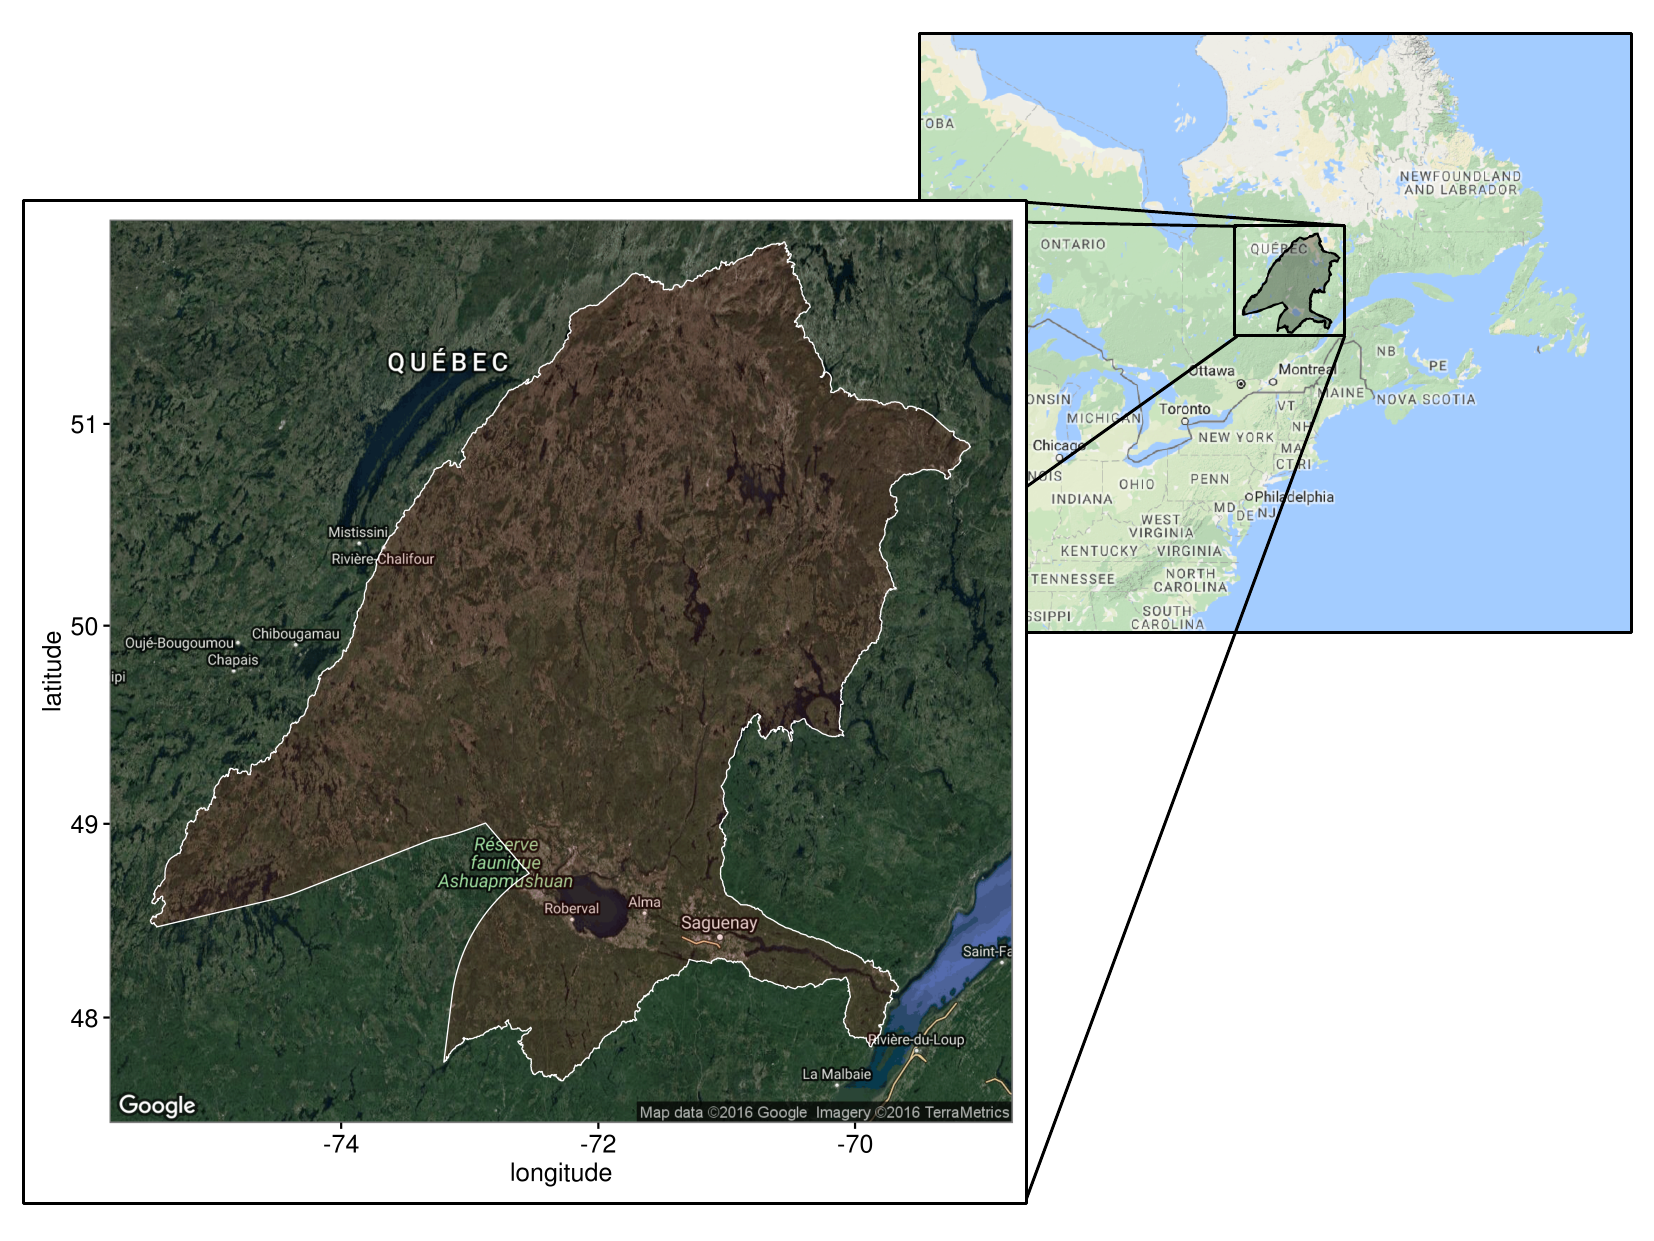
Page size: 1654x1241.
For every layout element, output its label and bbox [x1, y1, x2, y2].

picture [1236, 227, 1343, 334]
picture [1028, 204, 1287, 224]
picture [921, 35, 1630, 632]
picture [1028, 337, 1342, 632]
picture [1028, 224, 1233, 483]
picture [24, 202, 1025, 1203]
